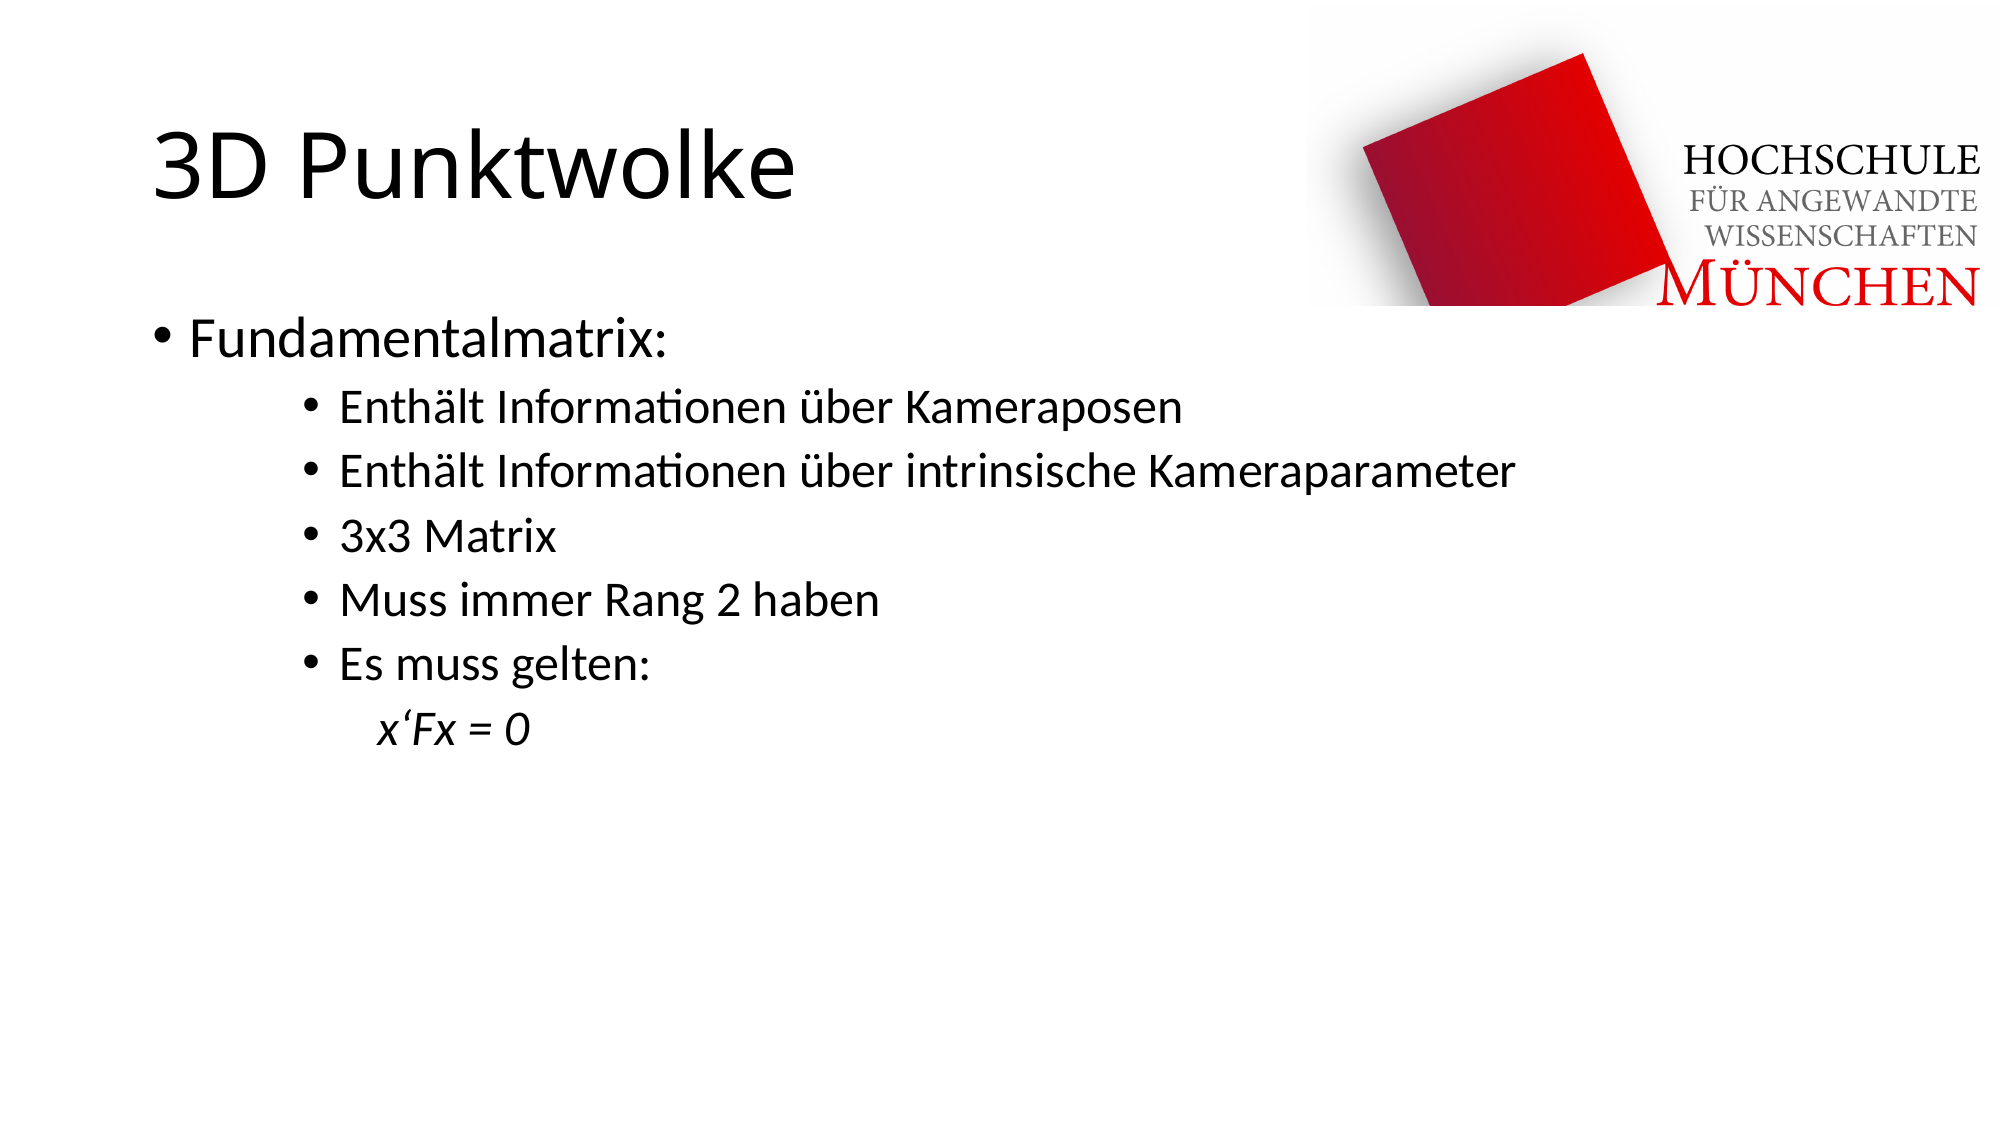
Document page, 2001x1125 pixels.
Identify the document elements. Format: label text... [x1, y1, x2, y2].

title 3D Punktwolke [137, 59, 1863, 278]
list Fundamentalmatrix: Enthält Informationen über Kameraposen Enthält Informationen über intrinsische Kameraparameter 3x3 Matrix Muss immer Rang 2 haben Es muss gelten: x‘Fx = 0 [137, 299, 1863, 1014]
